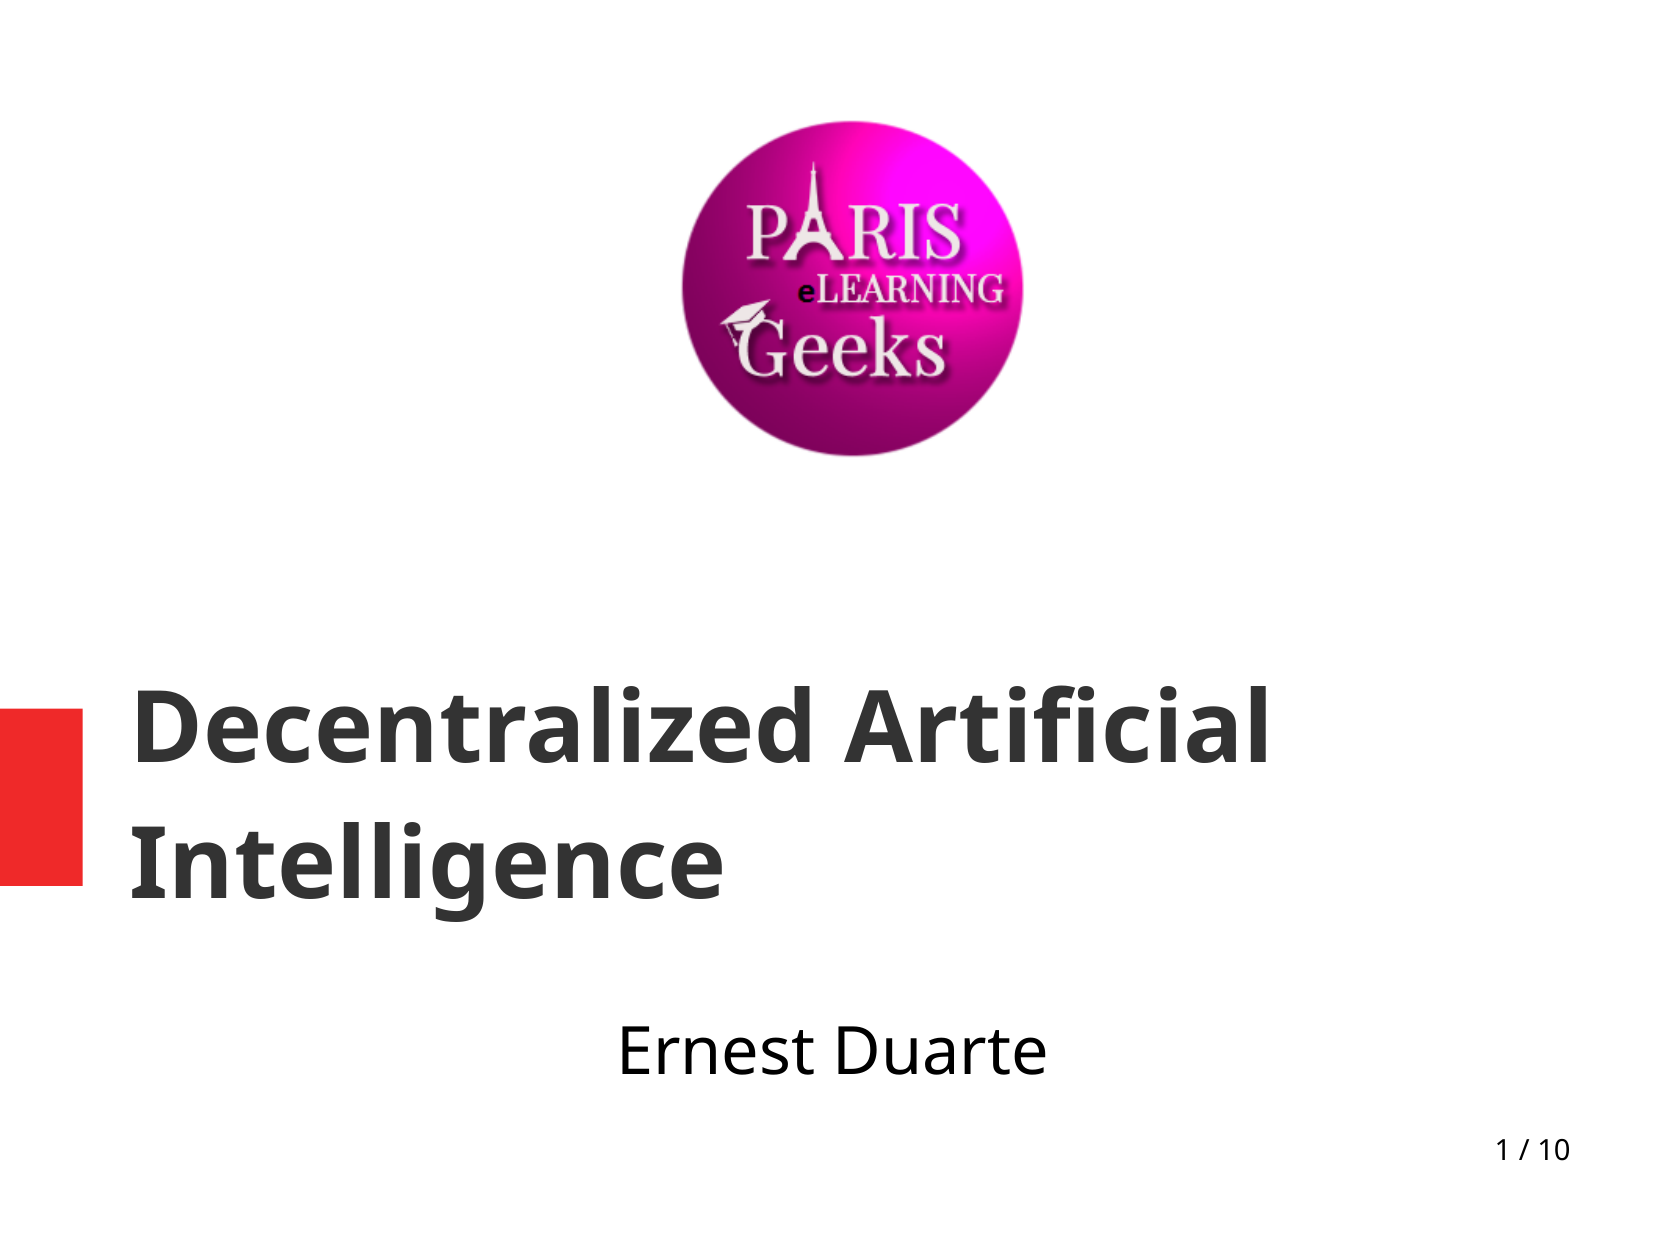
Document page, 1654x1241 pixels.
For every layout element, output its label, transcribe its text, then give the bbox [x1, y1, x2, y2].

subtitle Ernest Duarte [129, 968, 1536, 1130]
title Decentralized Artificial Intelligence [129, 655, 1536, 928]
picture [661, 118, 1046, 462]
